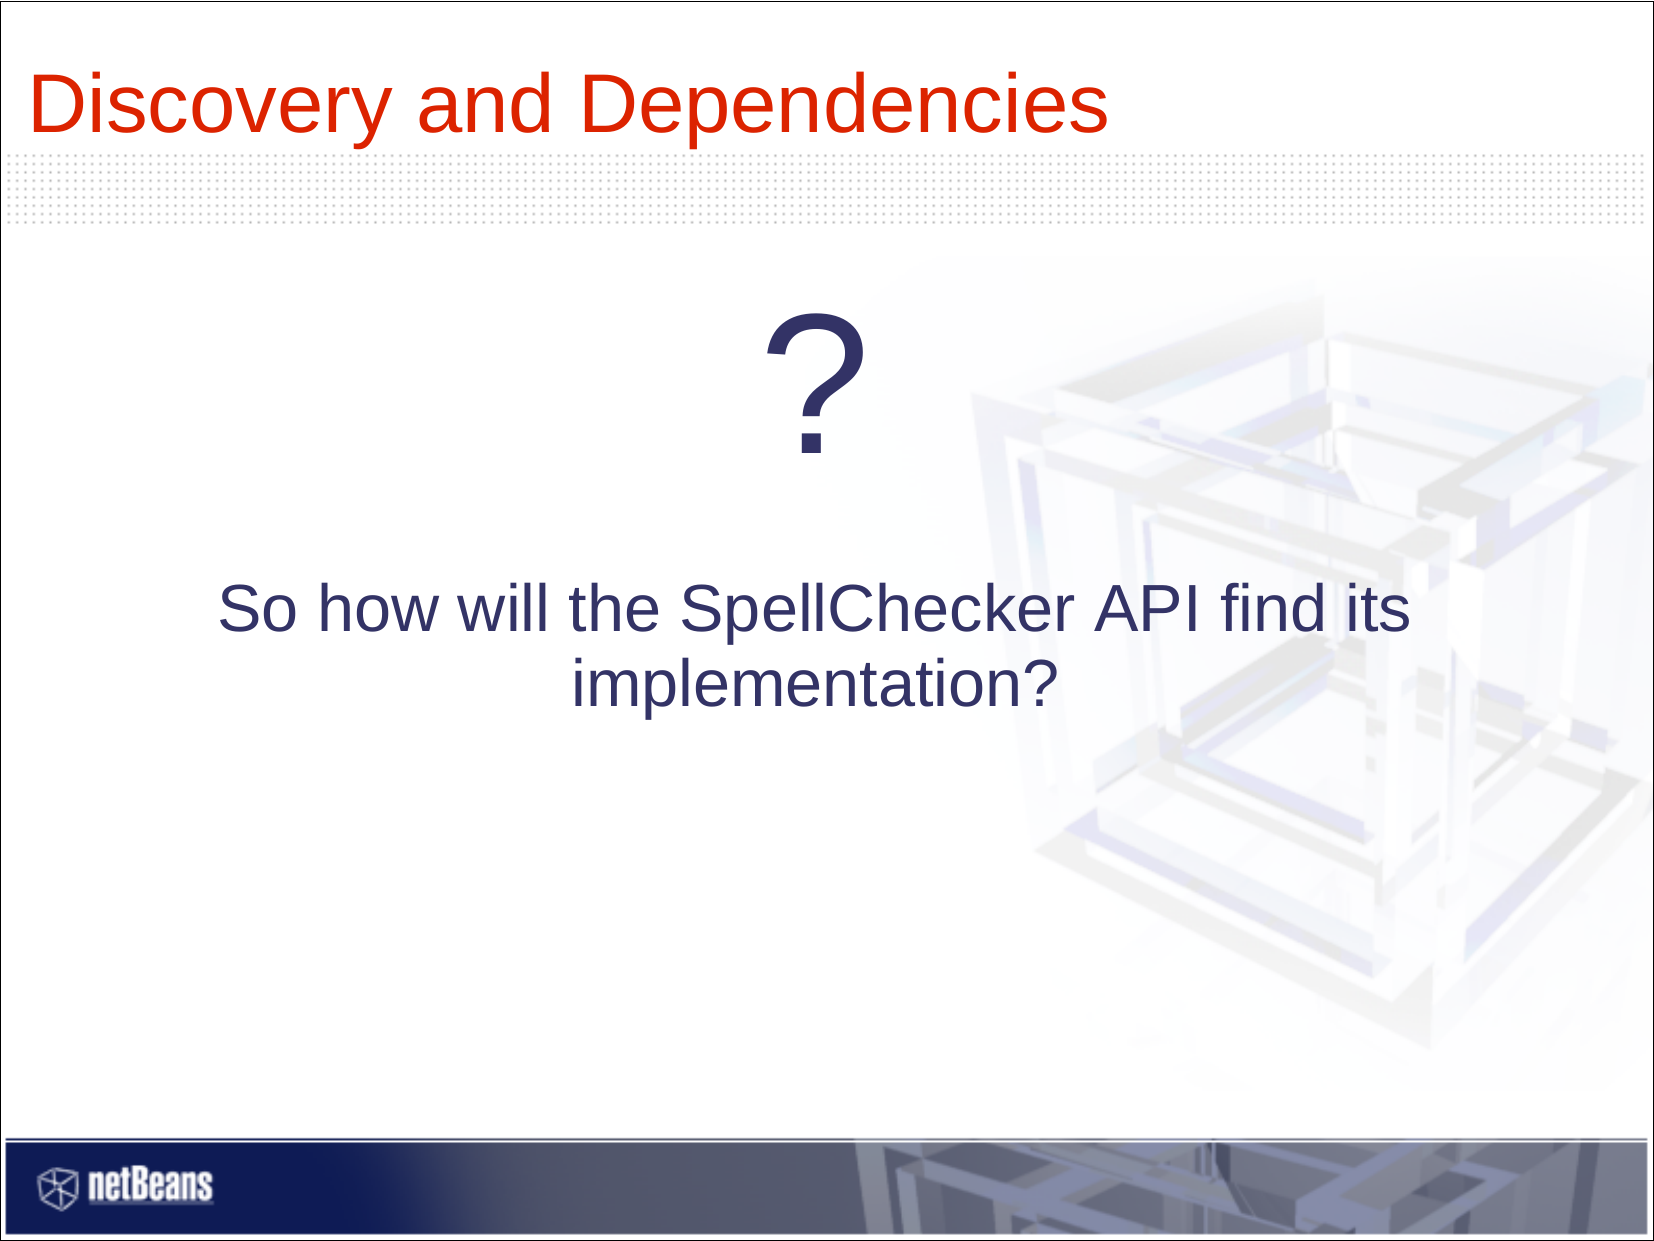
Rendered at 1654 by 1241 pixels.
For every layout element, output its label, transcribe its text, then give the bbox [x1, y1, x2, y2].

picture [1, 2, 1653, 1240]
title Discovery and Dependencies [27, 0, 1627, 208]
list ? So how will the SpellChecker API find its implementation? [60, 272, 1571, 1127]
